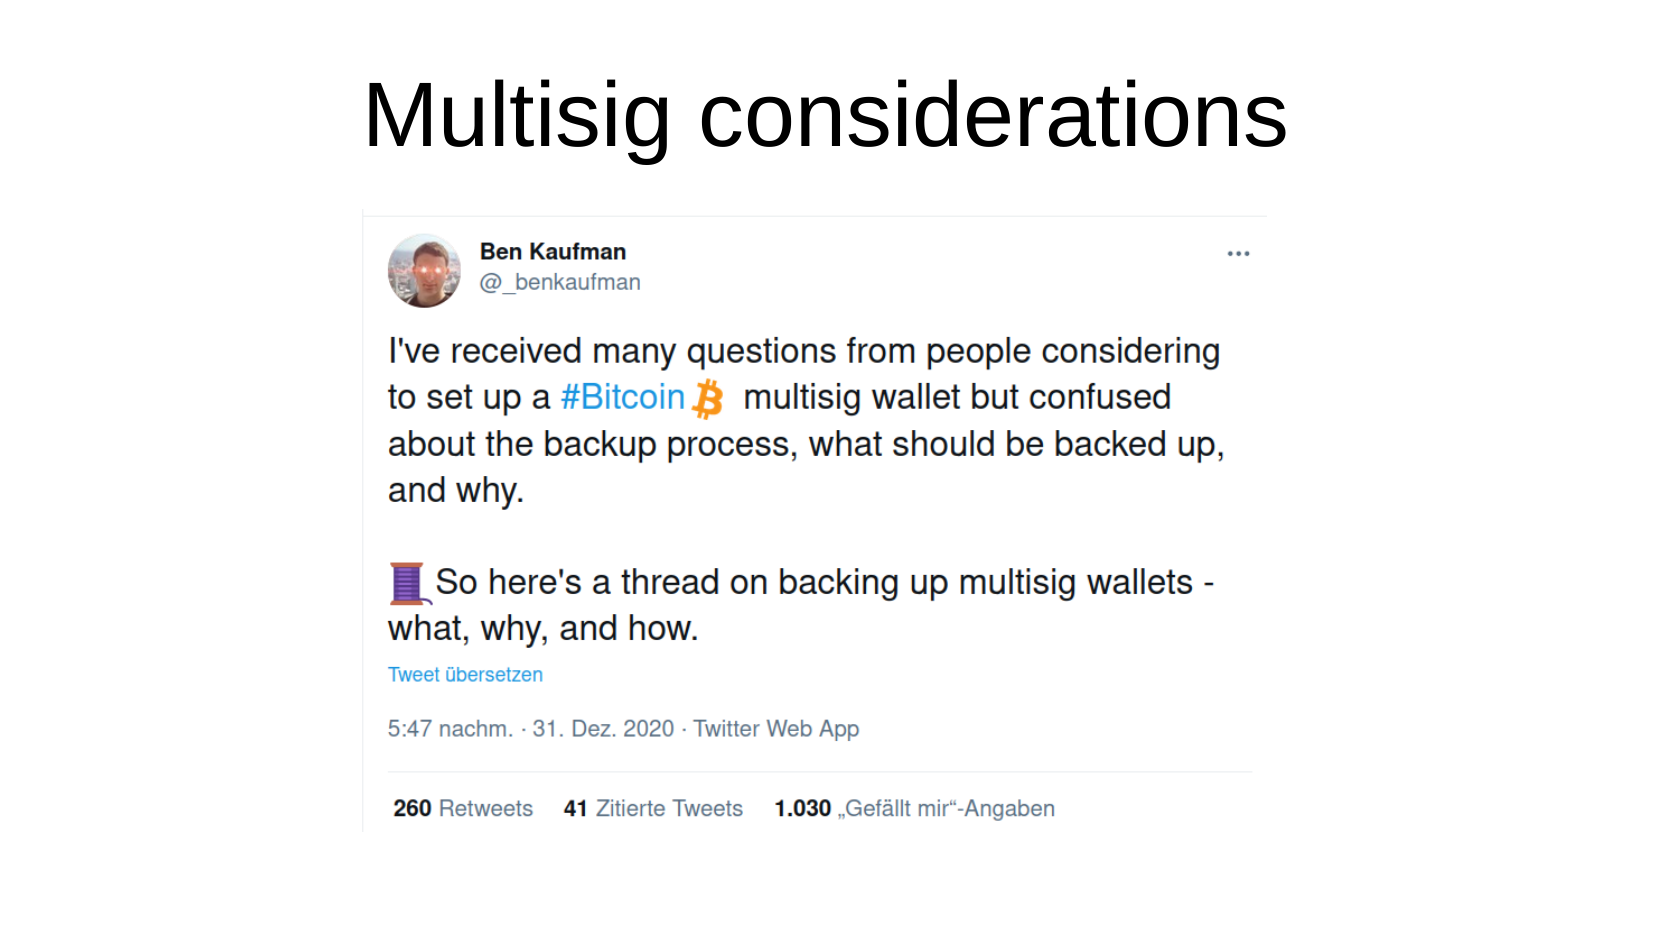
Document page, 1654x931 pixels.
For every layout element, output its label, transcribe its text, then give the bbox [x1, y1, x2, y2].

picture [360, 209, 1267, 832]
title Multisig considerations [82, 37, 1571, 193]
